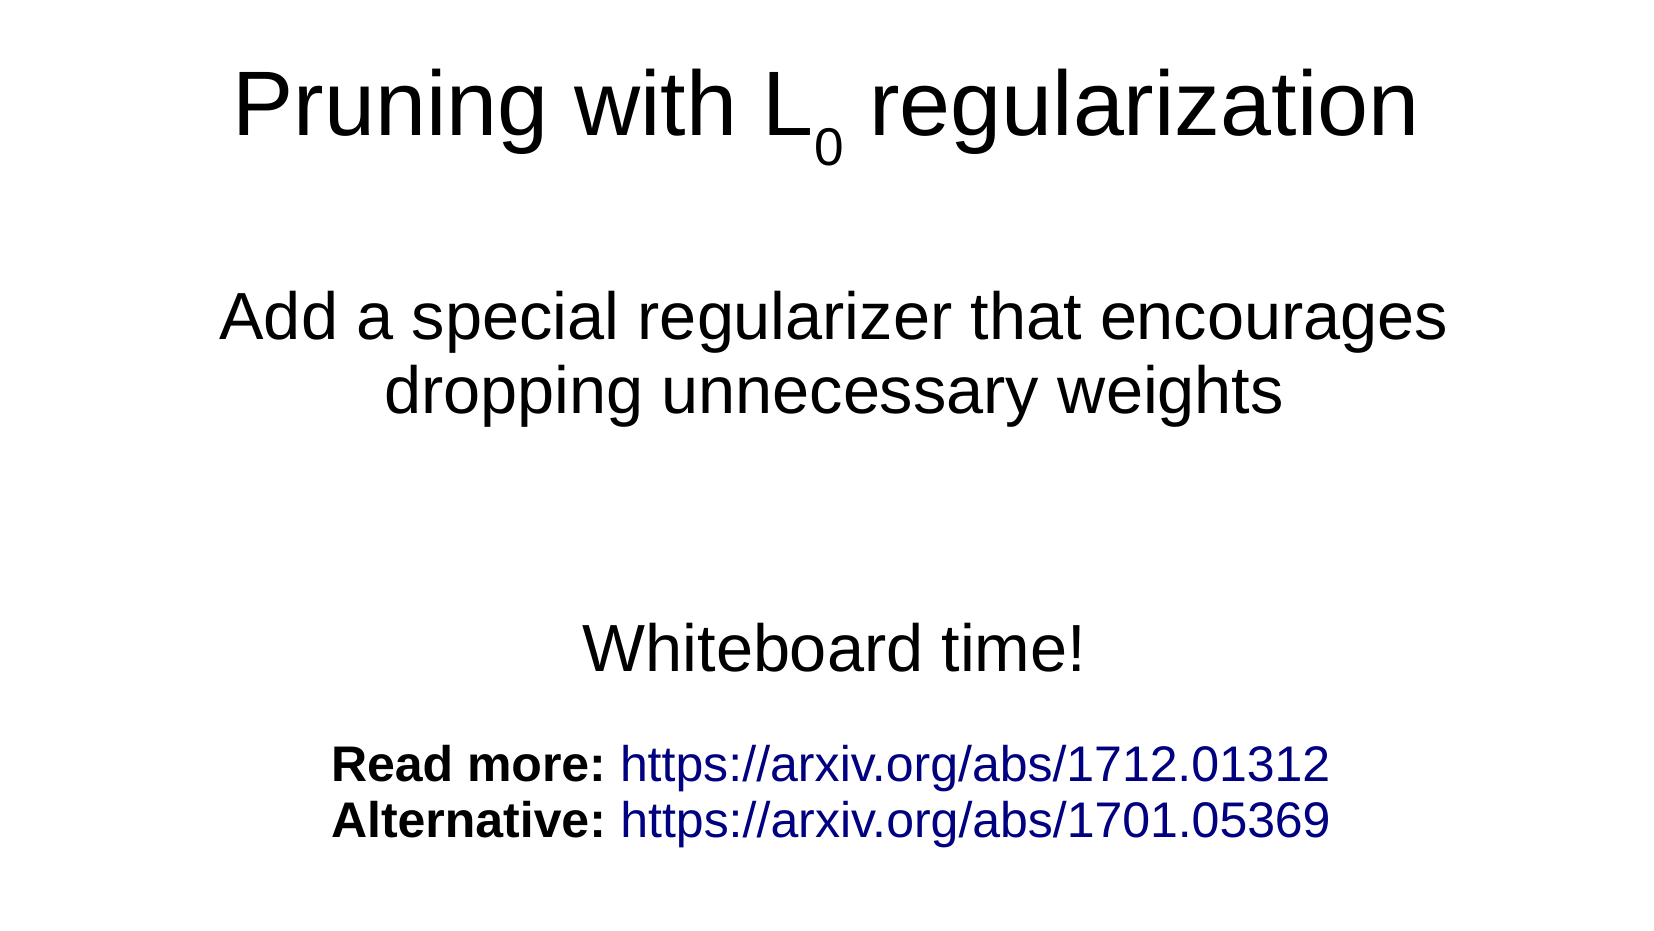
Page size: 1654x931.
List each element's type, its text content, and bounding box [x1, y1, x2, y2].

title Pruning with L0 regularization [82, 37, 1571, 193]
subtitle Add a special regularizer that encourages dropping unnecessary weights [200, 244, 1469, 463]
text_box Whiteboard time! [200, 540, 1469, 758]
text_box Read more: https://arxiv.org/abs/1712.01312 Alternative: https://arxiv.org/abs/1701.05369 [316, 728, 1477, 856]
